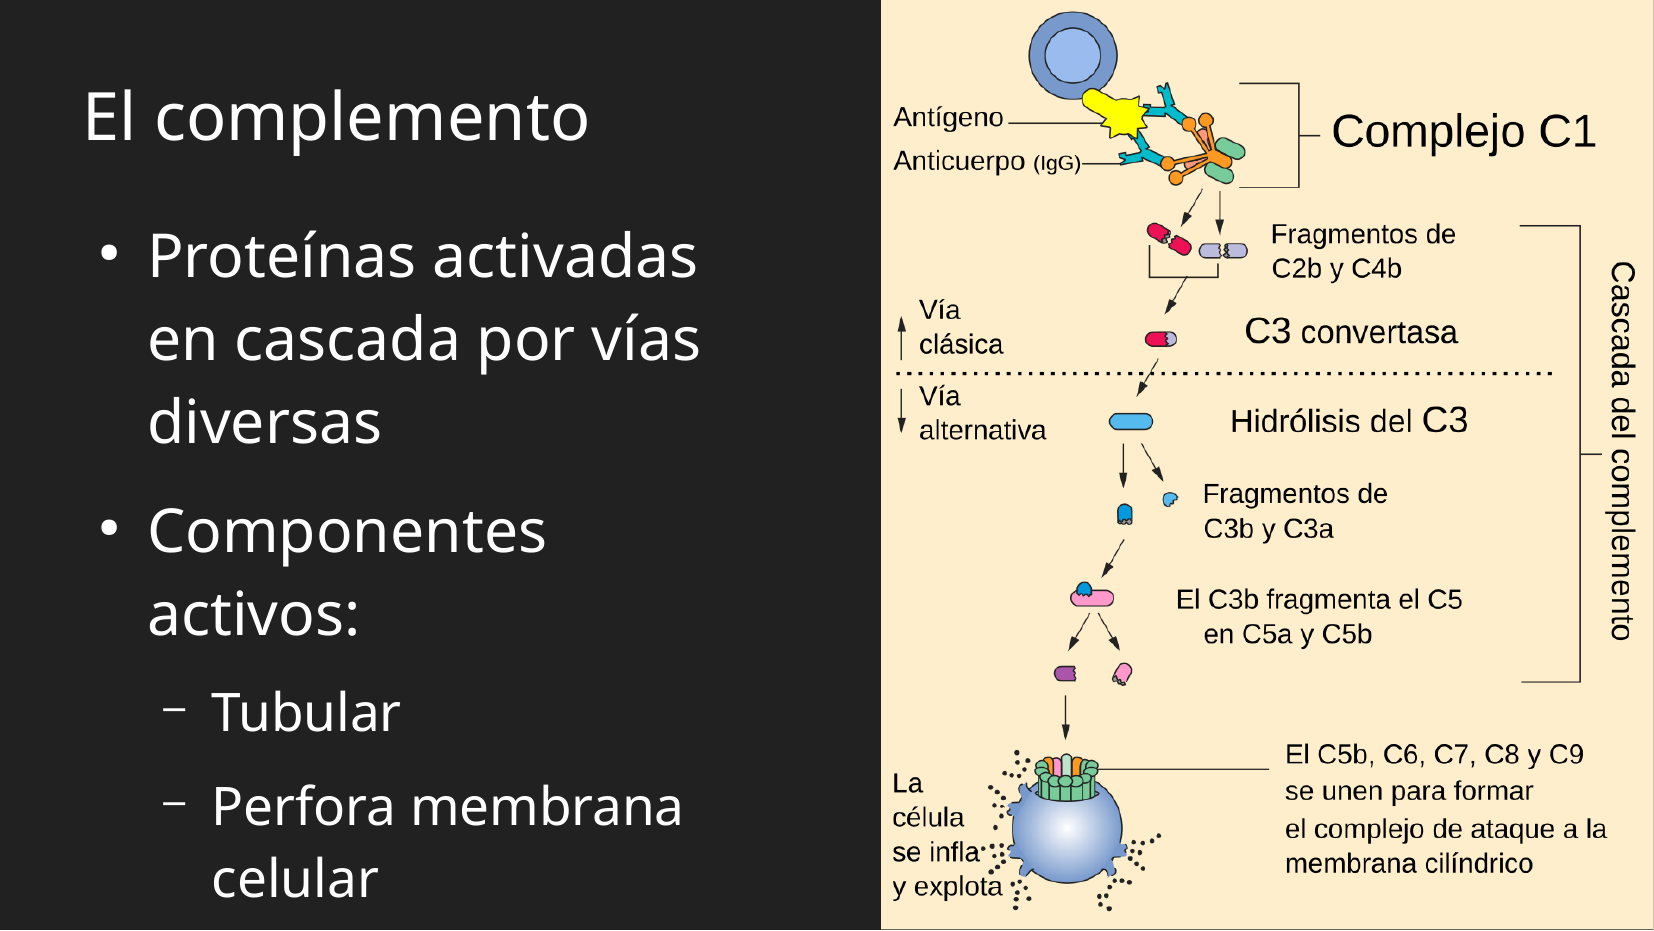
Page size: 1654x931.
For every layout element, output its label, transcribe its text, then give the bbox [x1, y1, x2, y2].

title El complemento [82, 37, 881, 193]
list Proteínas activadas en cascada por vías diversas Componentes activos: Tubular Perfora membrana celular [82, 212, 709, 922]
picture [881, 0, 1654, 931]
